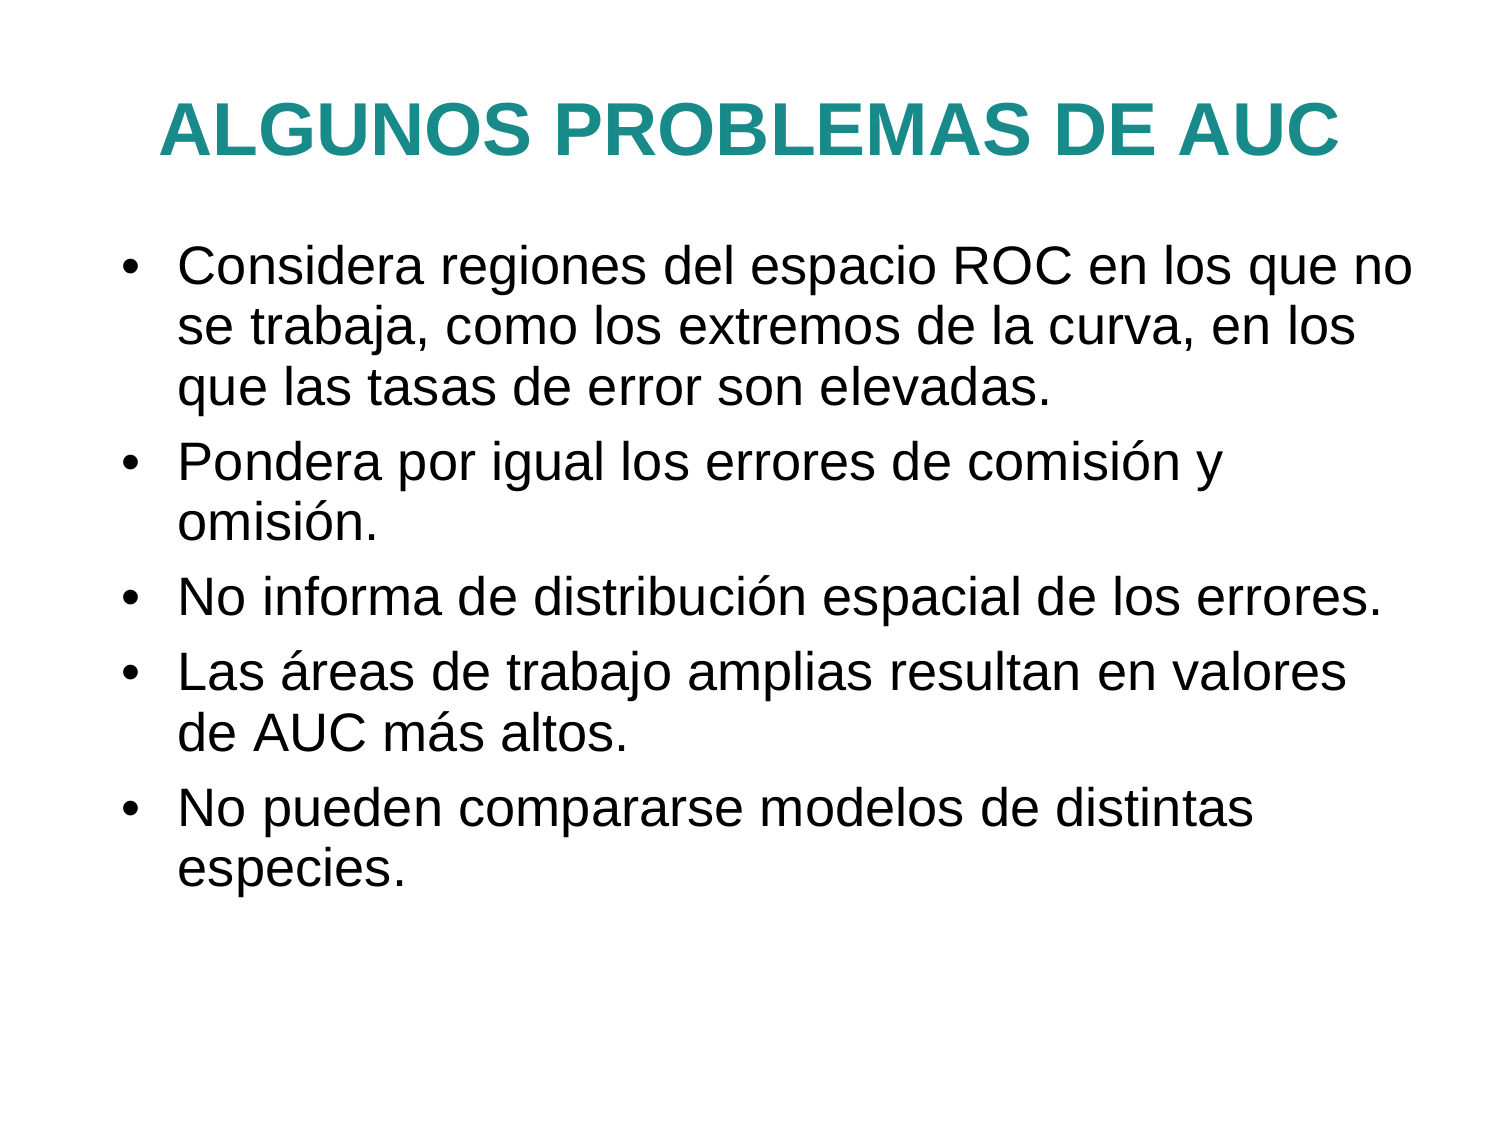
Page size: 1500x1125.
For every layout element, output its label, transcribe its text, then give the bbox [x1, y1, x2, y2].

list Considera regiones del espacio ROC en los que no se trabaja, como los extremos de la curva, en los que las tasas de error son elevadas. Pondera por igual los errores de comisión y omisión. No informa de distribución espacial de los errores. Las áreas de trabajo amplias resultan en valores de AUC más altos. No pueden compararse modelos de distintas especies. [106, 227, 1439, 1014]
title ALGUNOS PROBLEMAS DE AUC [112, 79, 1388, 227]
